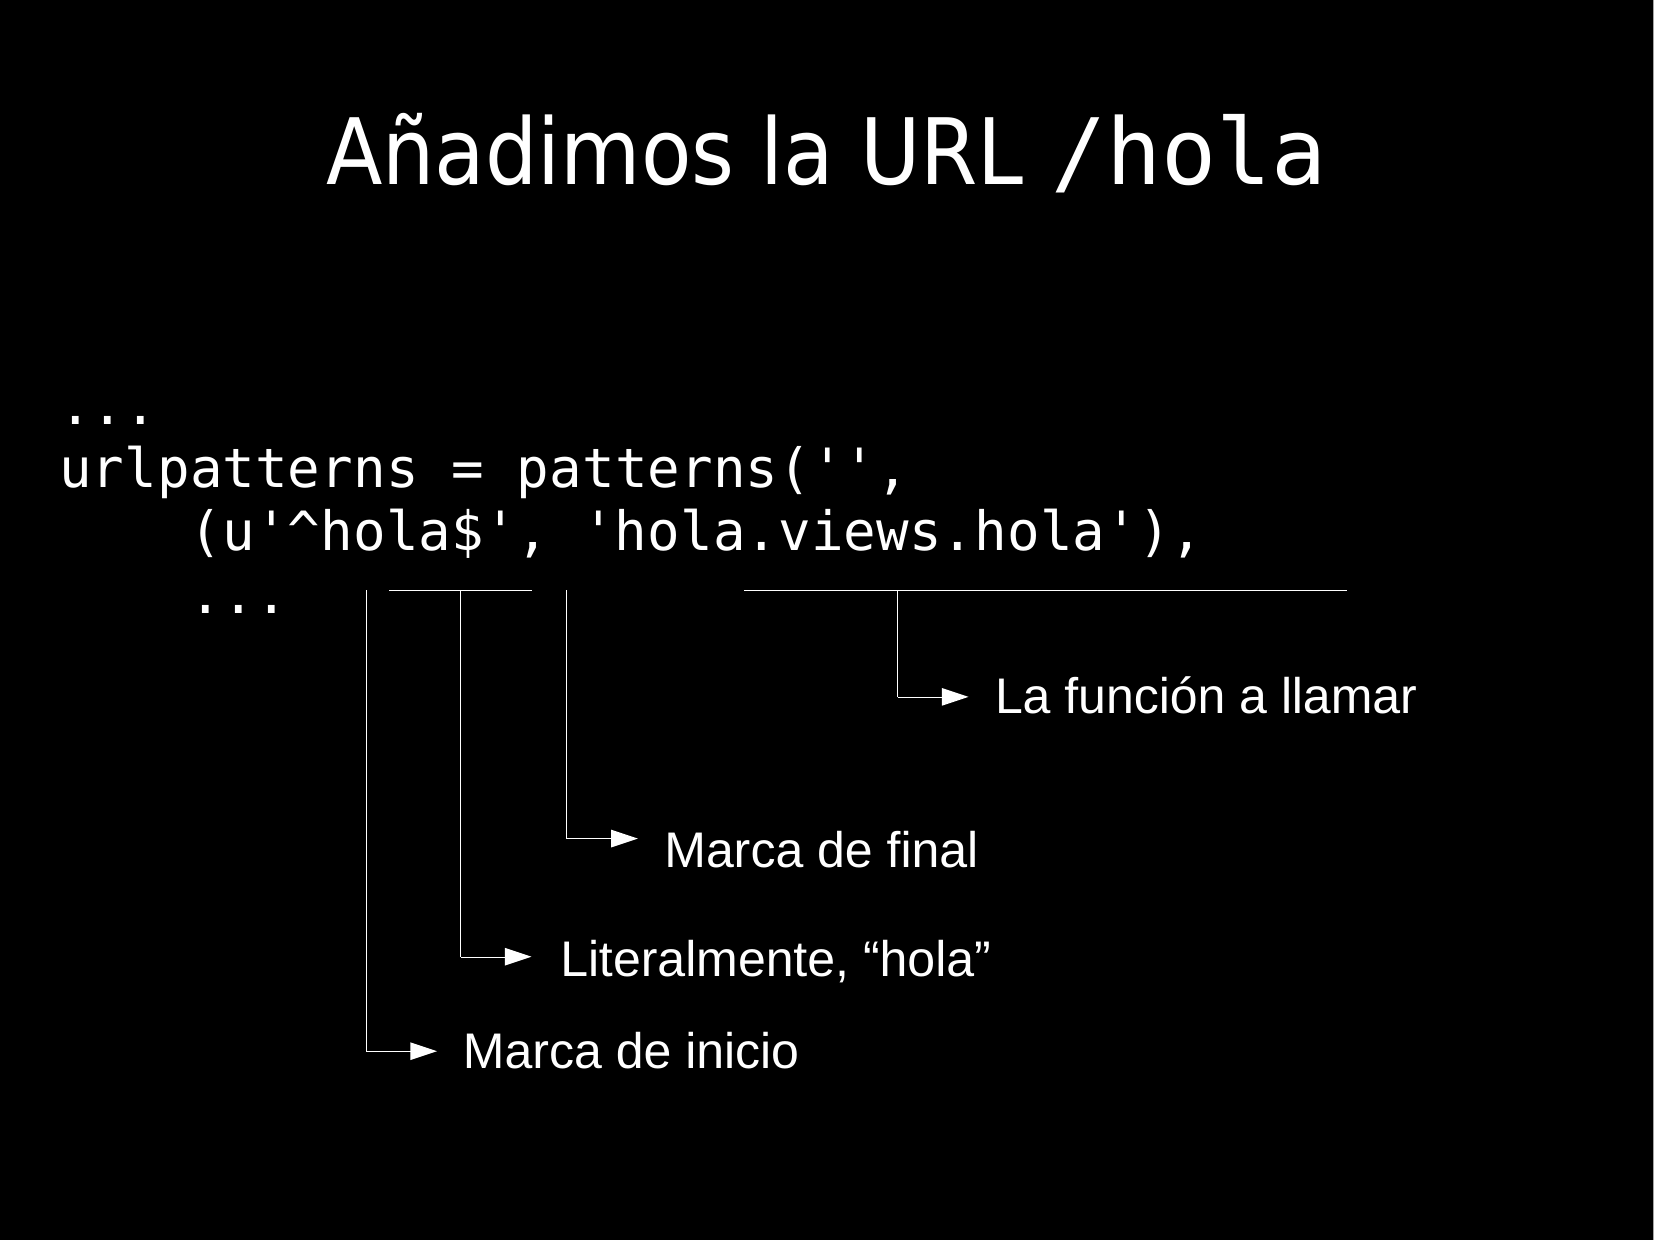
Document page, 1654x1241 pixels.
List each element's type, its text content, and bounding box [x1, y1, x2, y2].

title Añadimos la URL /hola [82, 49, 1571, 257]
text_box Literalmente, “hola” [545, 923, 1548, 1001]
text_box Marca de final [649, 814, 1394, 892]
text_box Marca de inicio [448, 1015, 1228, 1093]
subtitle ... urlpatterns = patterns('', (u'^hola$', 'hola.views.hola'), ... [59, 256, 1548, 745]
text_box La función a llamar [980, 661, 1501, 739]
